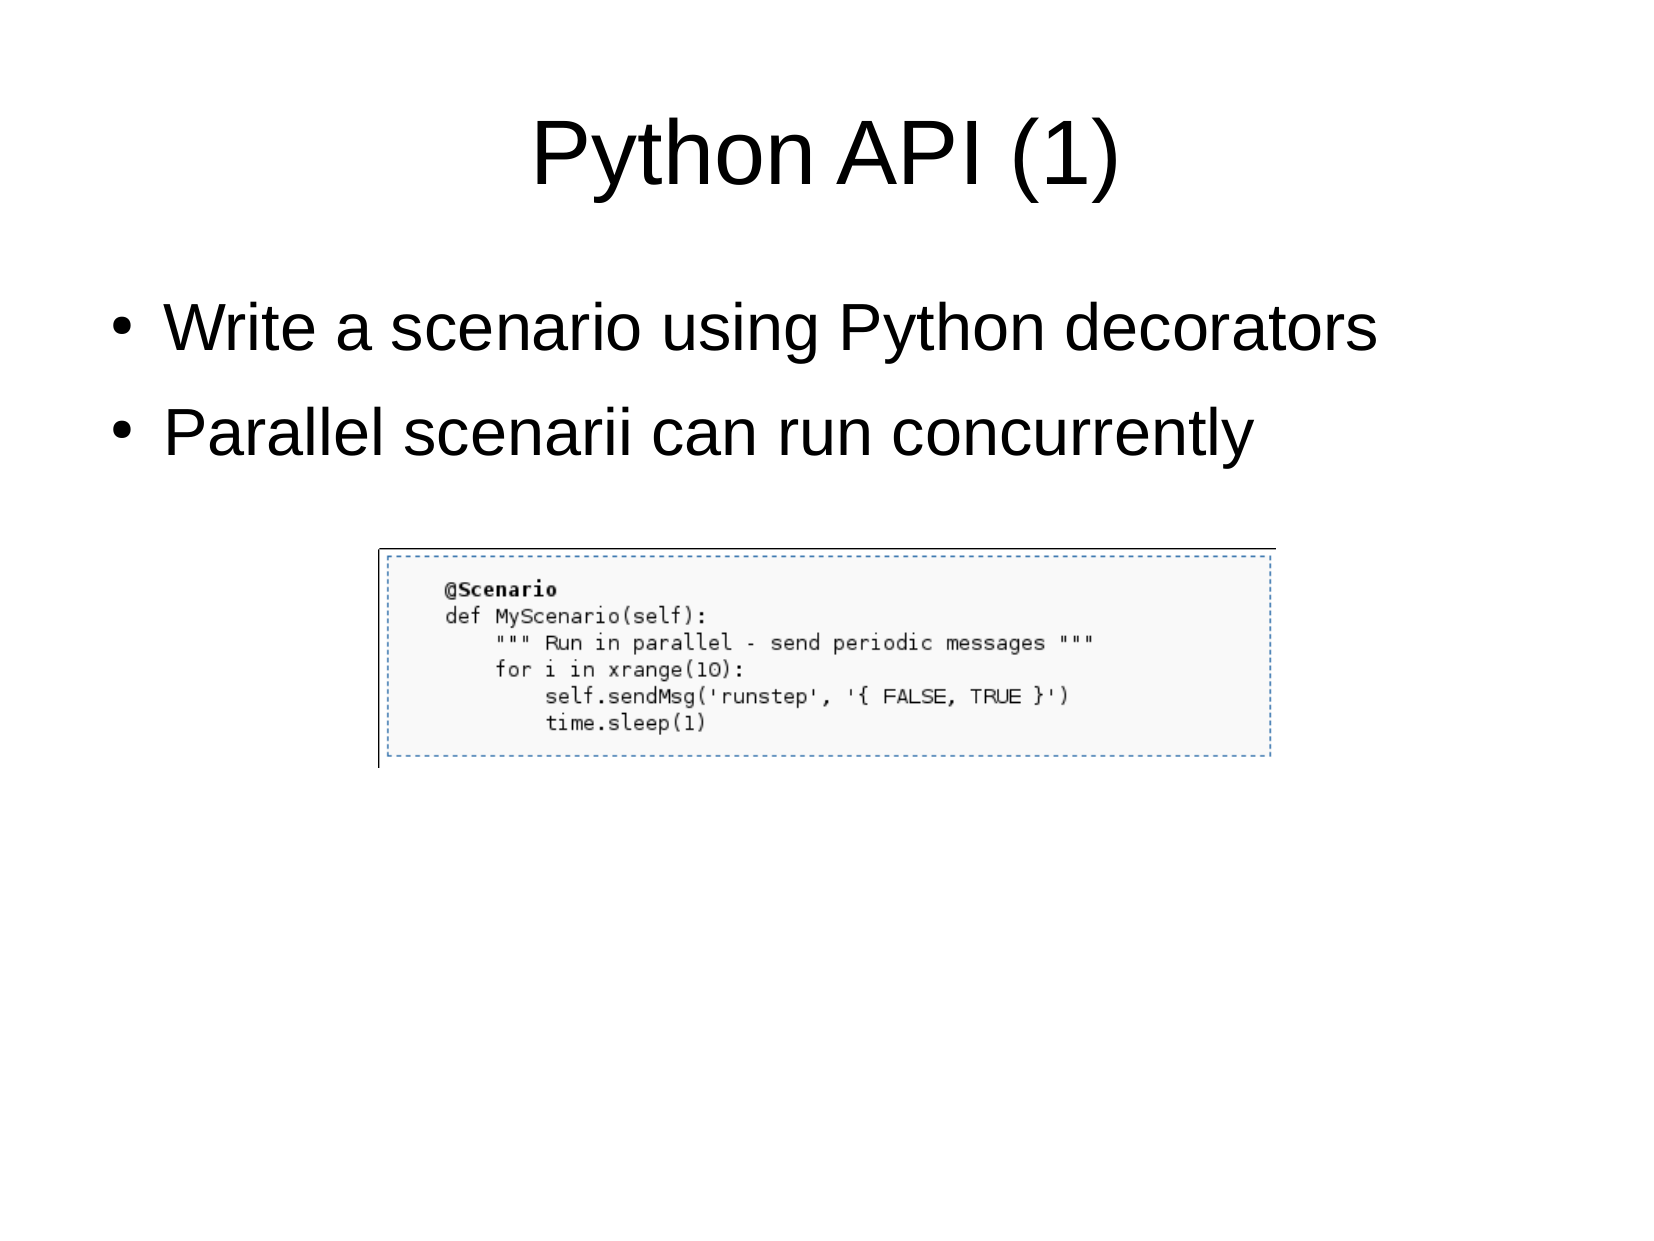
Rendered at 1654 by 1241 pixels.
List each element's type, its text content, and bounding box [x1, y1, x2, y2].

picture [378, 548, 1276, 768]
title Python API (1) [82, 49, 1571, 257]
list Write a scenario using Python decorators Parallel scenarii can run concurrently [92, 290, 1548, 1010]
